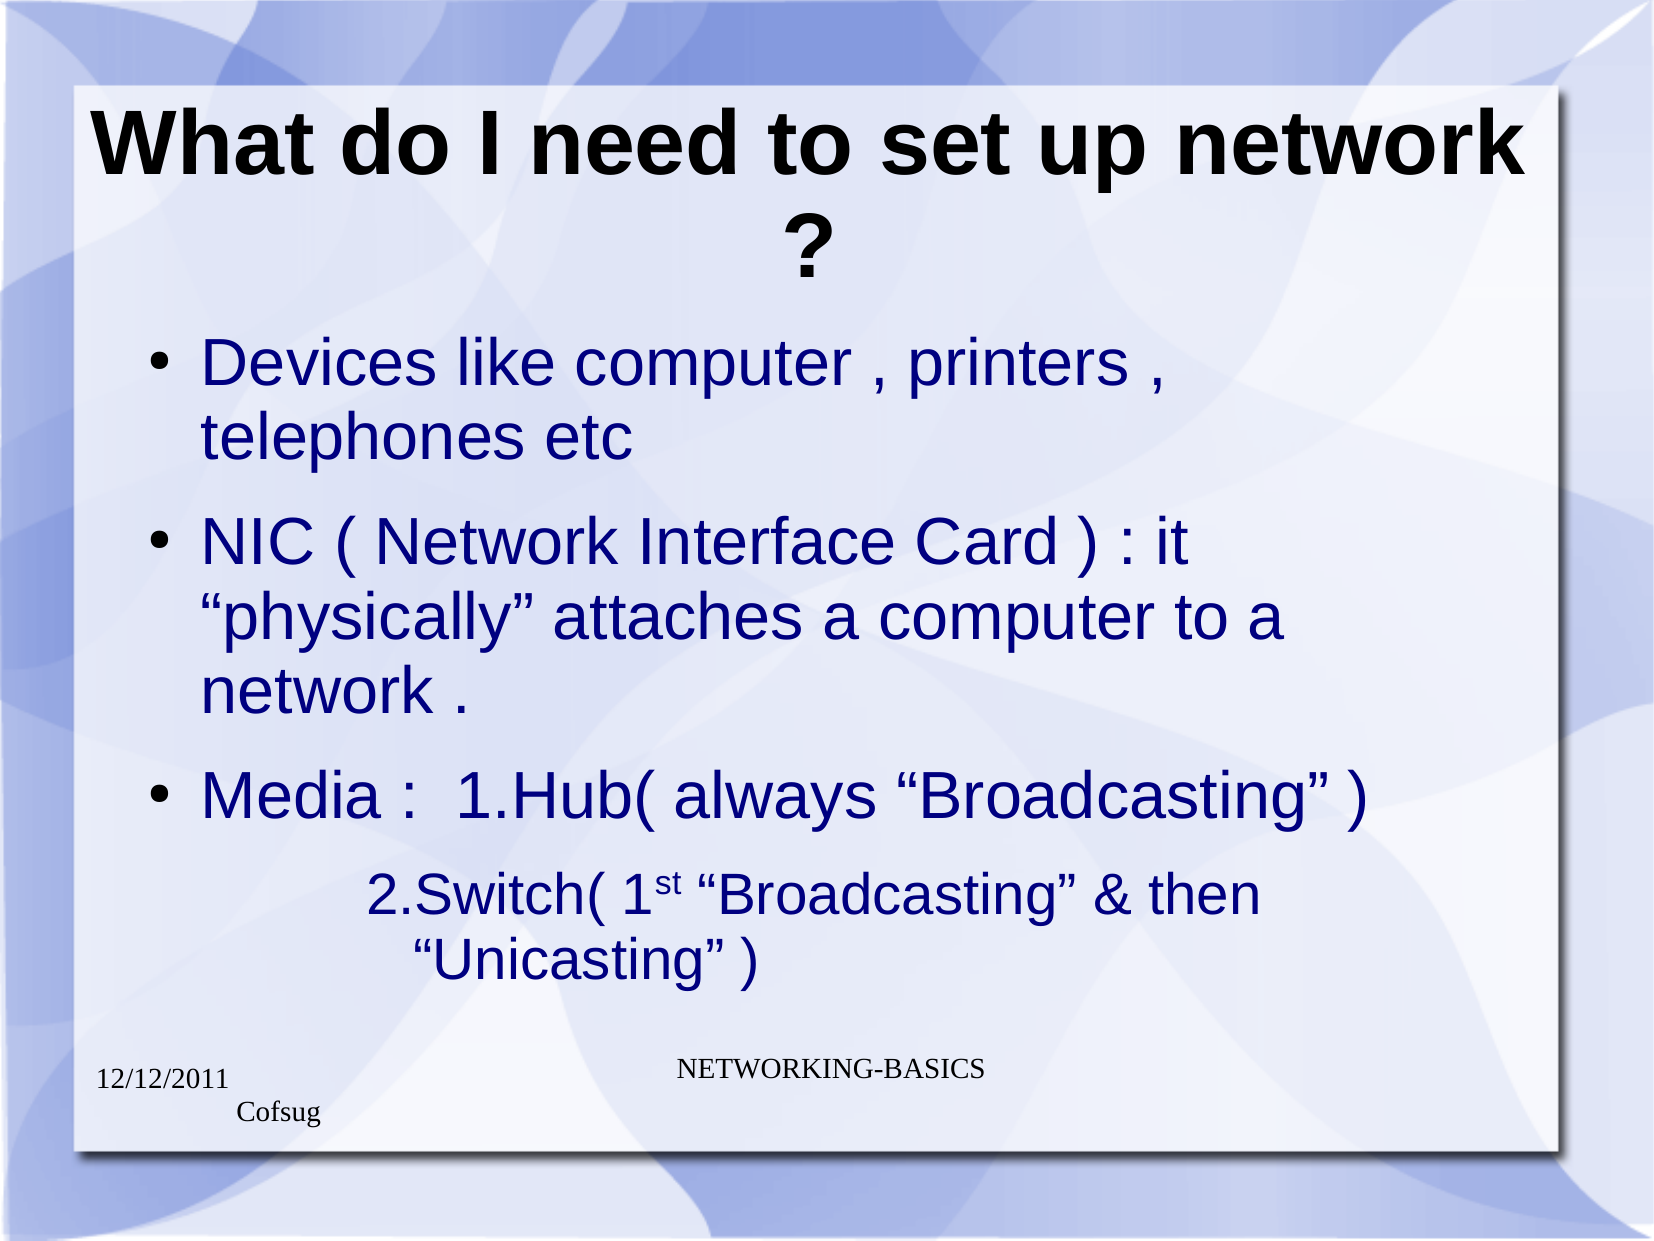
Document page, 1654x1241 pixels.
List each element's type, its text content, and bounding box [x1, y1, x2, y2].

title What do I need to set up network ? [82, 91, 1536, 297]
list Devices like computer , printers , telephones etc NIC ( Network Interface Card ) : it “physically” attaches a computer to a network . Media : 1.Hub( always “Broadcasting” ) 2.Switch( 1st “Broadcasting” & then “Unicasting” ) [129, 324, 1489, 1157]
picture [0, 0, 1654, 1241]
